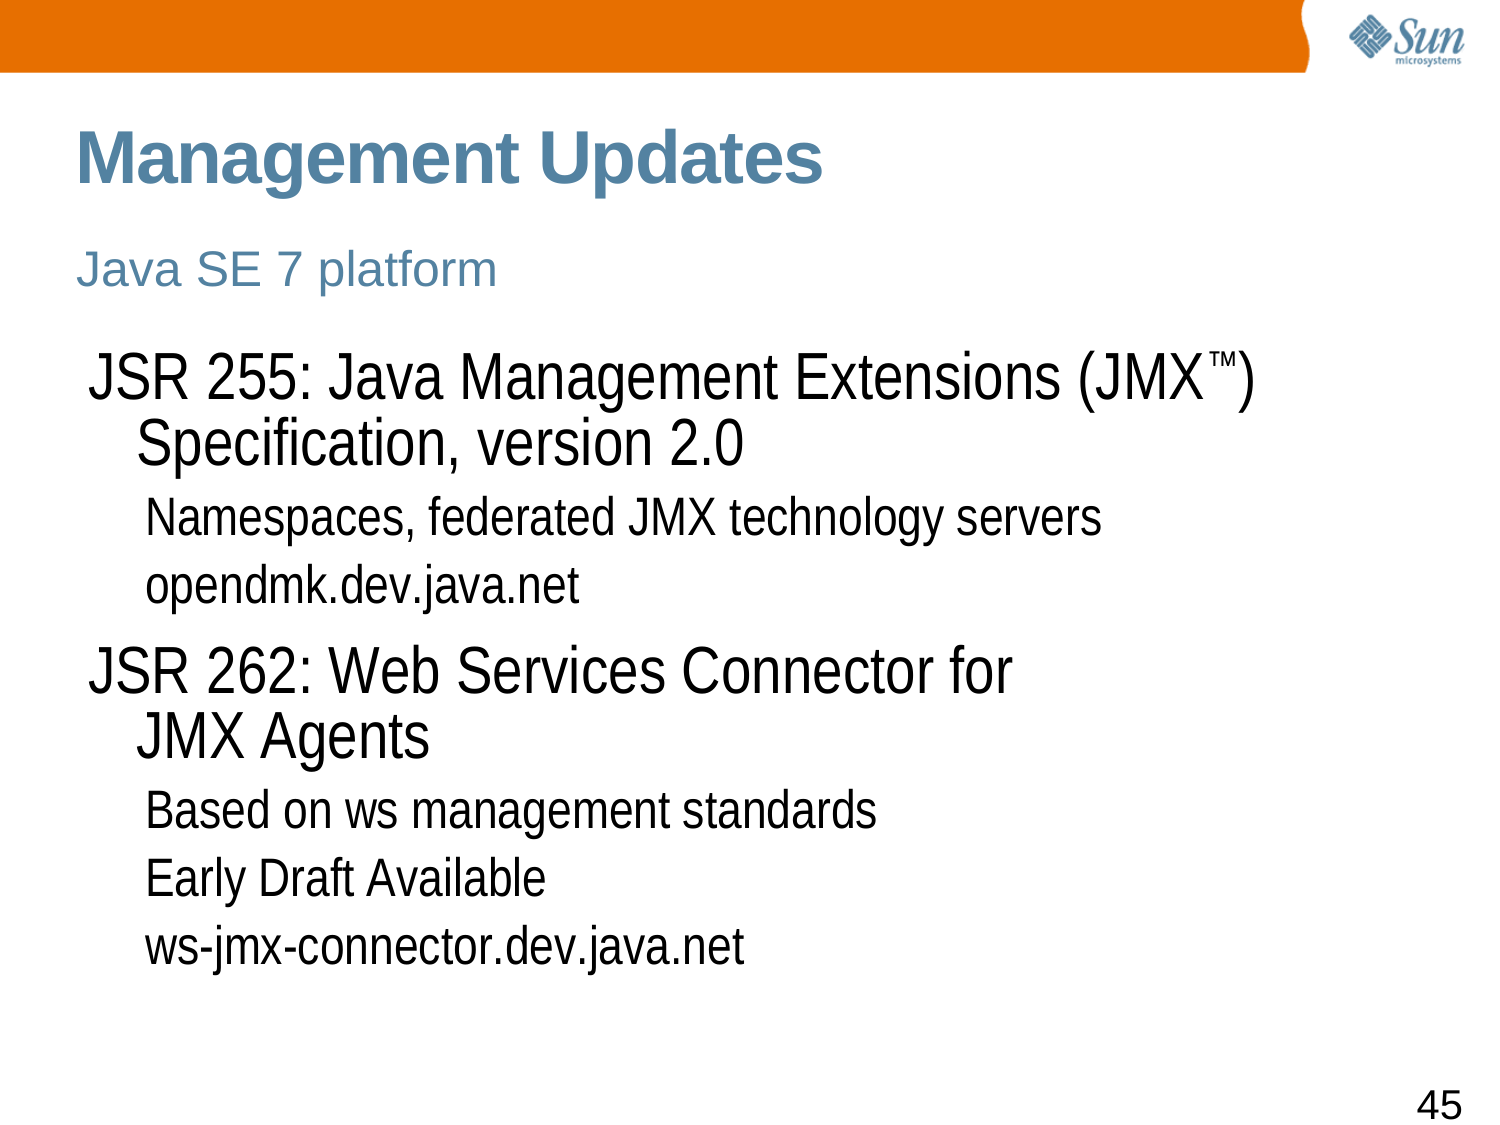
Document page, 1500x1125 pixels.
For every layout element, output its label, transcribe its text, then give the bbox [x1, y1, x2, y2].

text_box Java SE 7 platform [68, 229, 1344, 318]
list JSR 255: Java Management Extensions (JMX™) Specification, version 2.0 Namespaces, federated JMX technology servers opendmk.dev.java.net JSR 262: Web Services Connector for JMX Agents Based on ws management standards Early Draft Available ws-jmx-connector.dev.java.net [68, 347, 1419, 1041]
title Management Updates [75, 122, 1438, 228]
picture [0, 0, 1500, 75]
